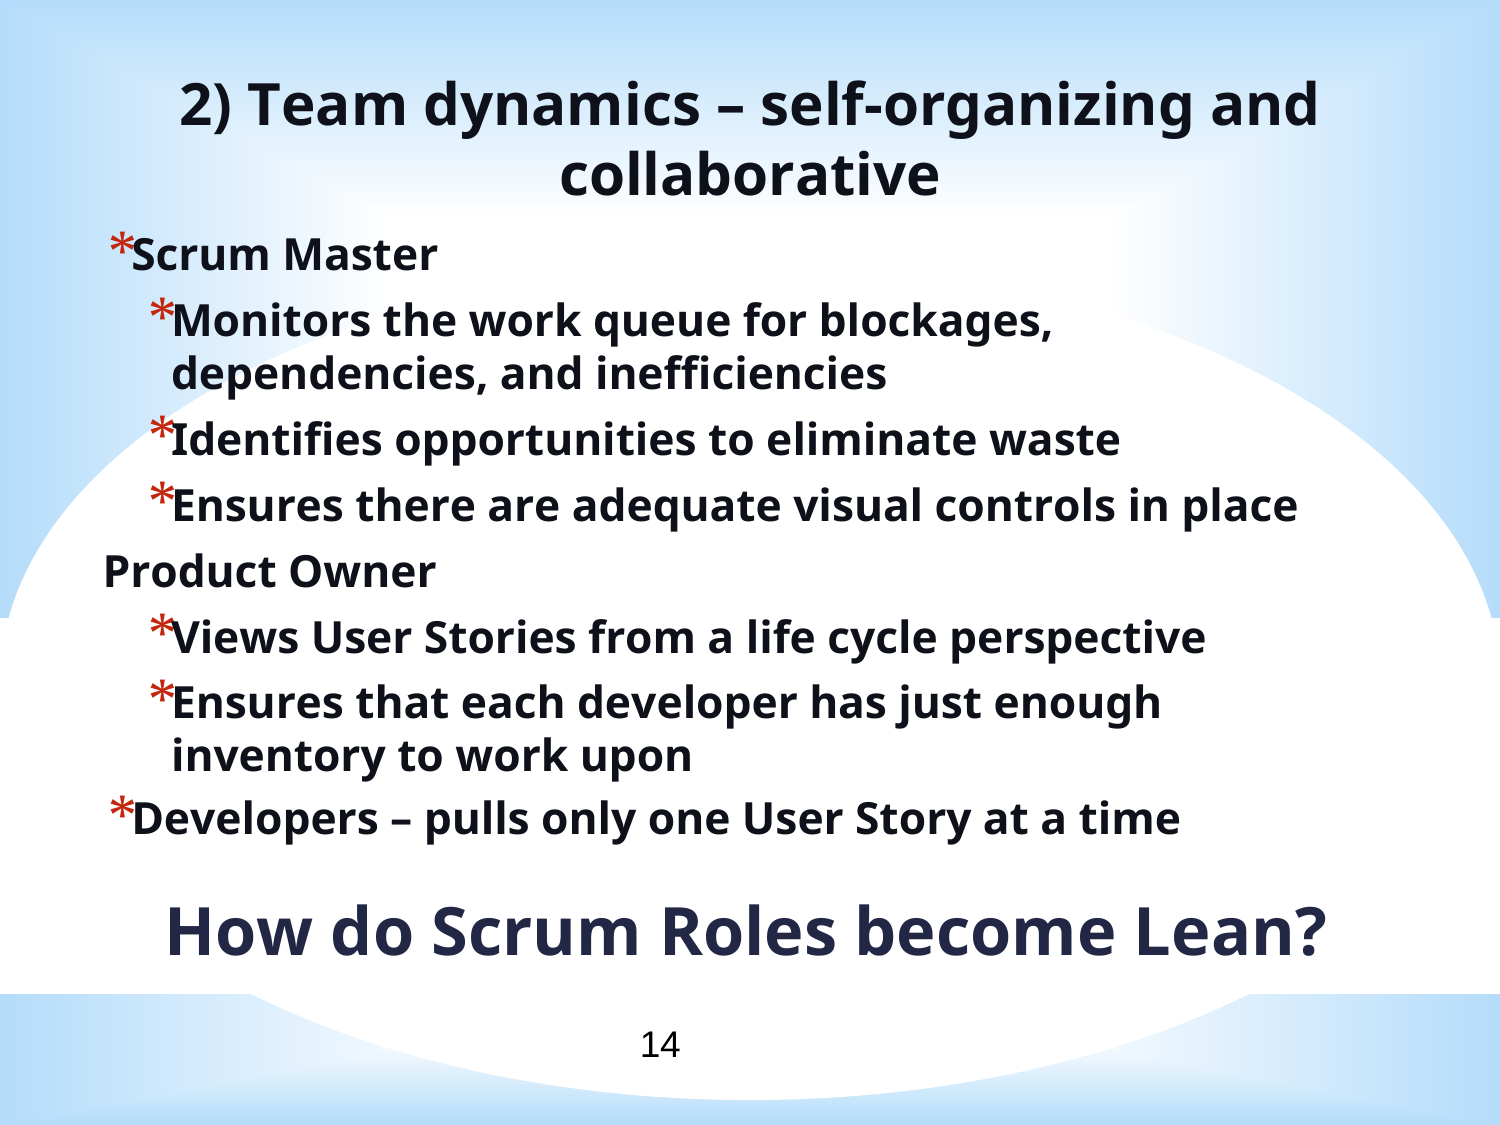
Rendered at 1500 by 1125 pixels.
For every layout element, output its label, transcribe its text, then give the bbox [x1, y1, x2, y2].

title 2) Team dynamics – self-organizing and collaborative [112, 60, 1388, 198]
text_box <number> [624, 1012, 925, 1073]
list Scrum Master Monitors the work queue for blockages, dependencies, and inefficiencies Identifies opportunities to eliminate waste Ensures there are adequate visual controls in place Product Owner Views User Stories from a life cycle perspective Ensures that each developer has just enough inventory to work upon Developers – pulls only one User Story at a time [87, 224, 1396, 863]
picture [0, 993, 1500, 1125]
picture [0, 0, 1500, 906]
title How do Scrum Roles become Lean? [108, 881, 1384, 994]
